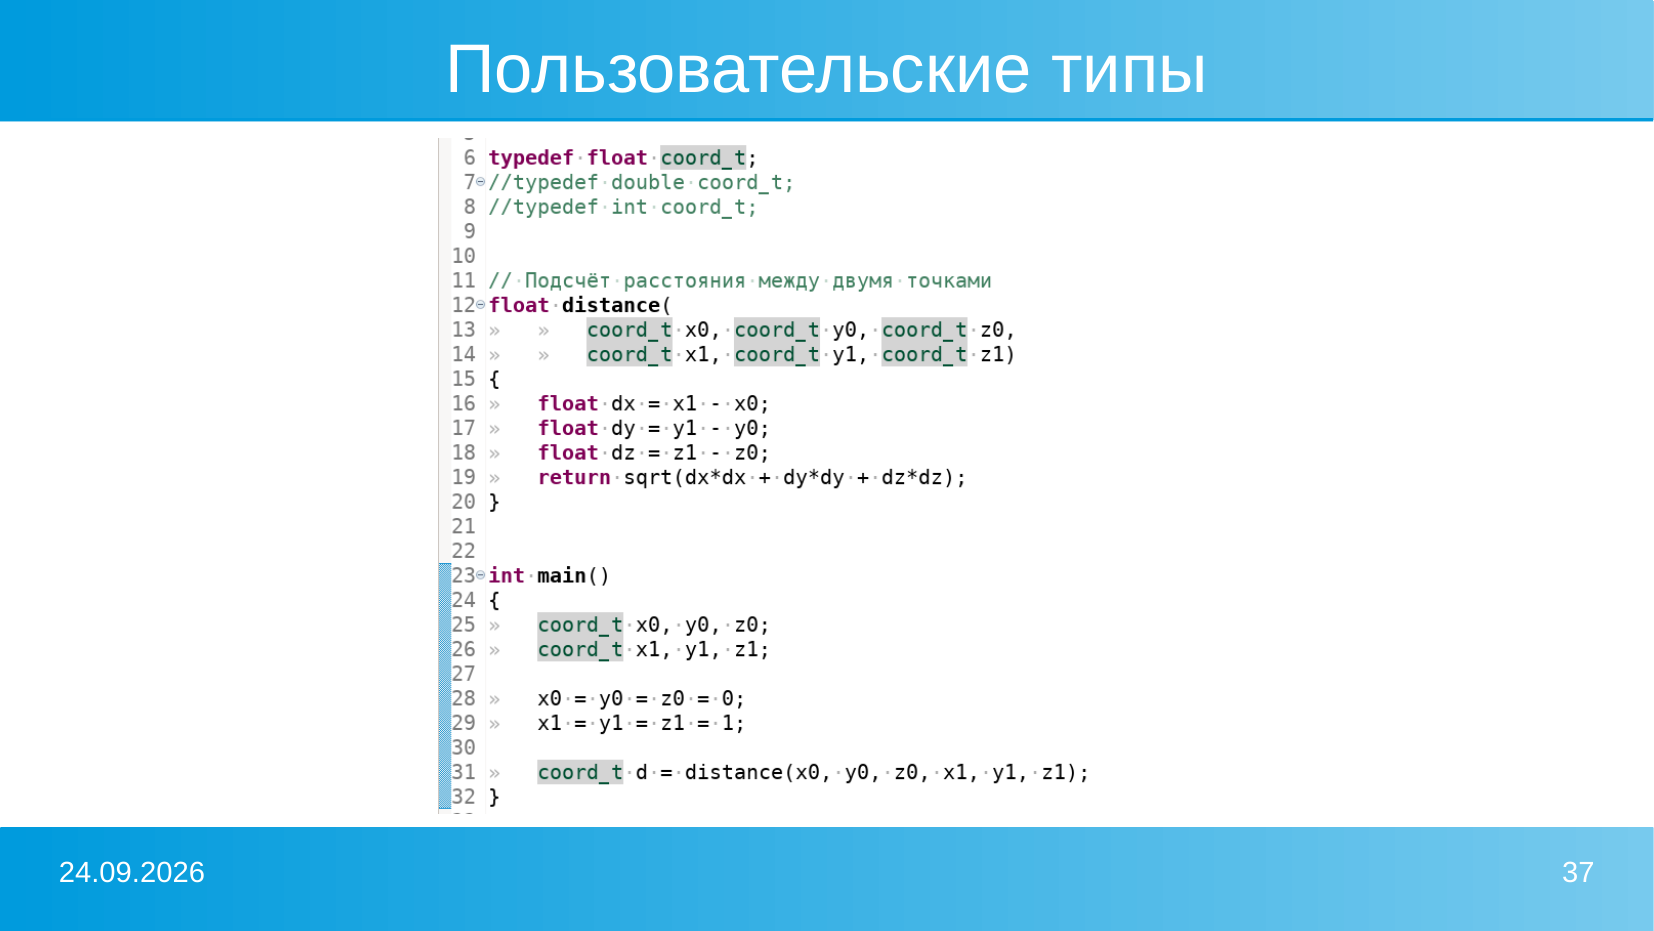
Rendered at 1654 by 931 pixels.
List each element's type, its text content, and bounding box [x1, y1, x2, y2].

title Пользовательские типы [59, 29, 1595, 108]
picture [438, 138, 1115, 814]
